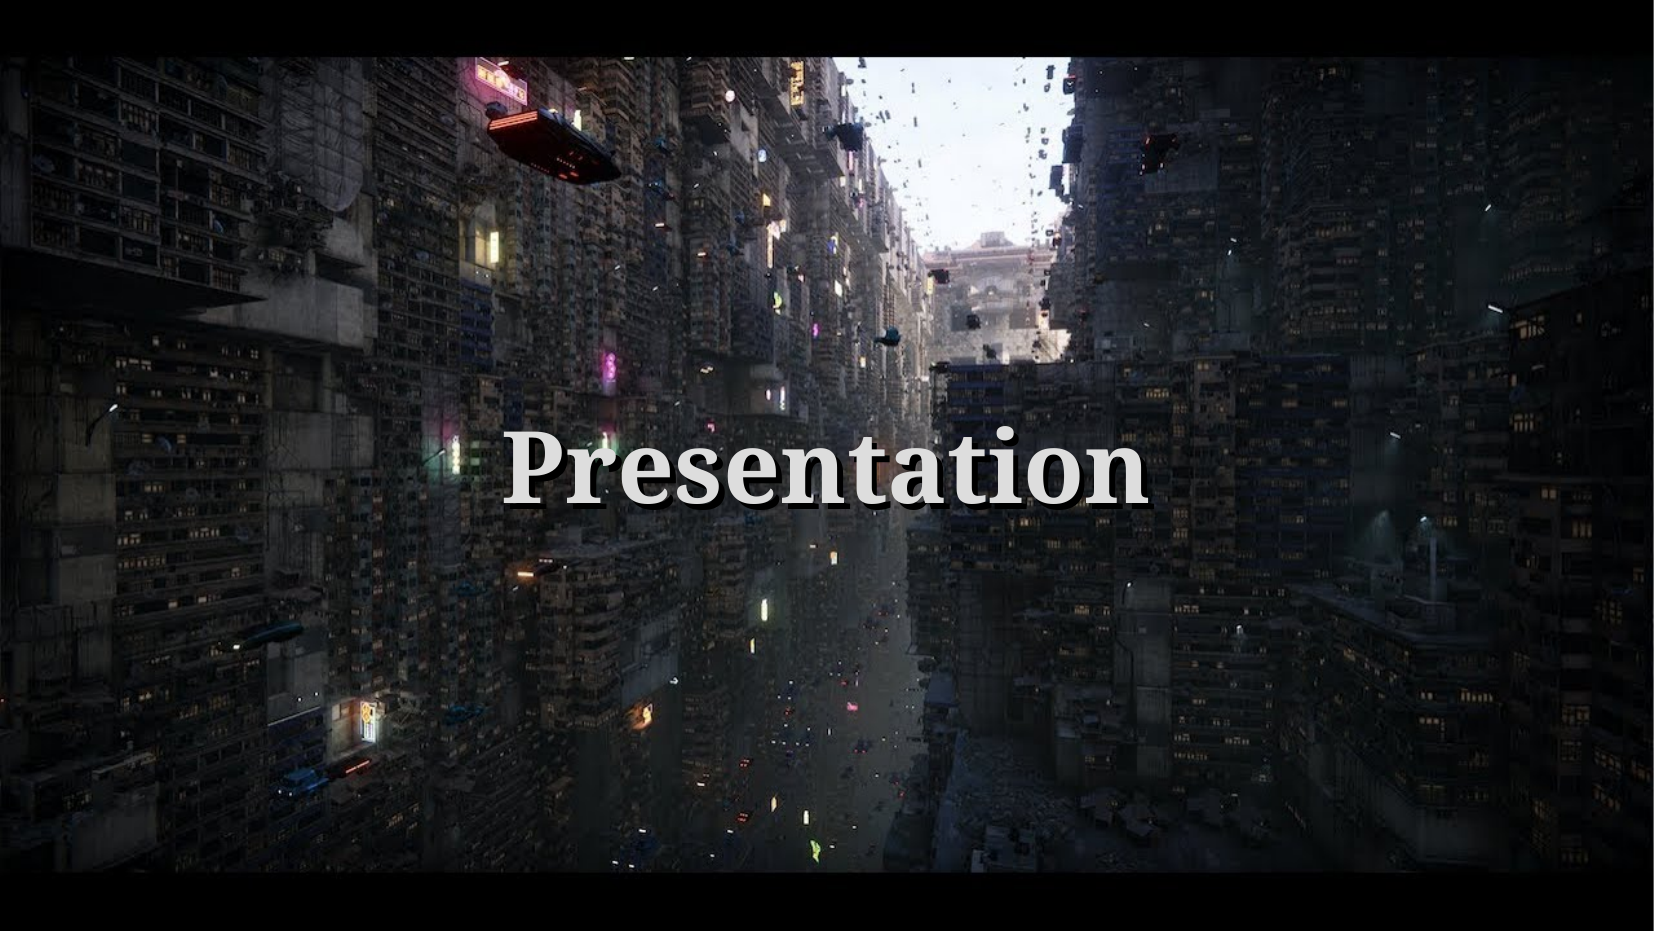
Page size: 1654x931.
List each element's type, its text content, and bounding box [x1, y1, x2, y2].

picture [0, 0, 1654, 931]
title Presentation [82, 90, 1571, 841]
